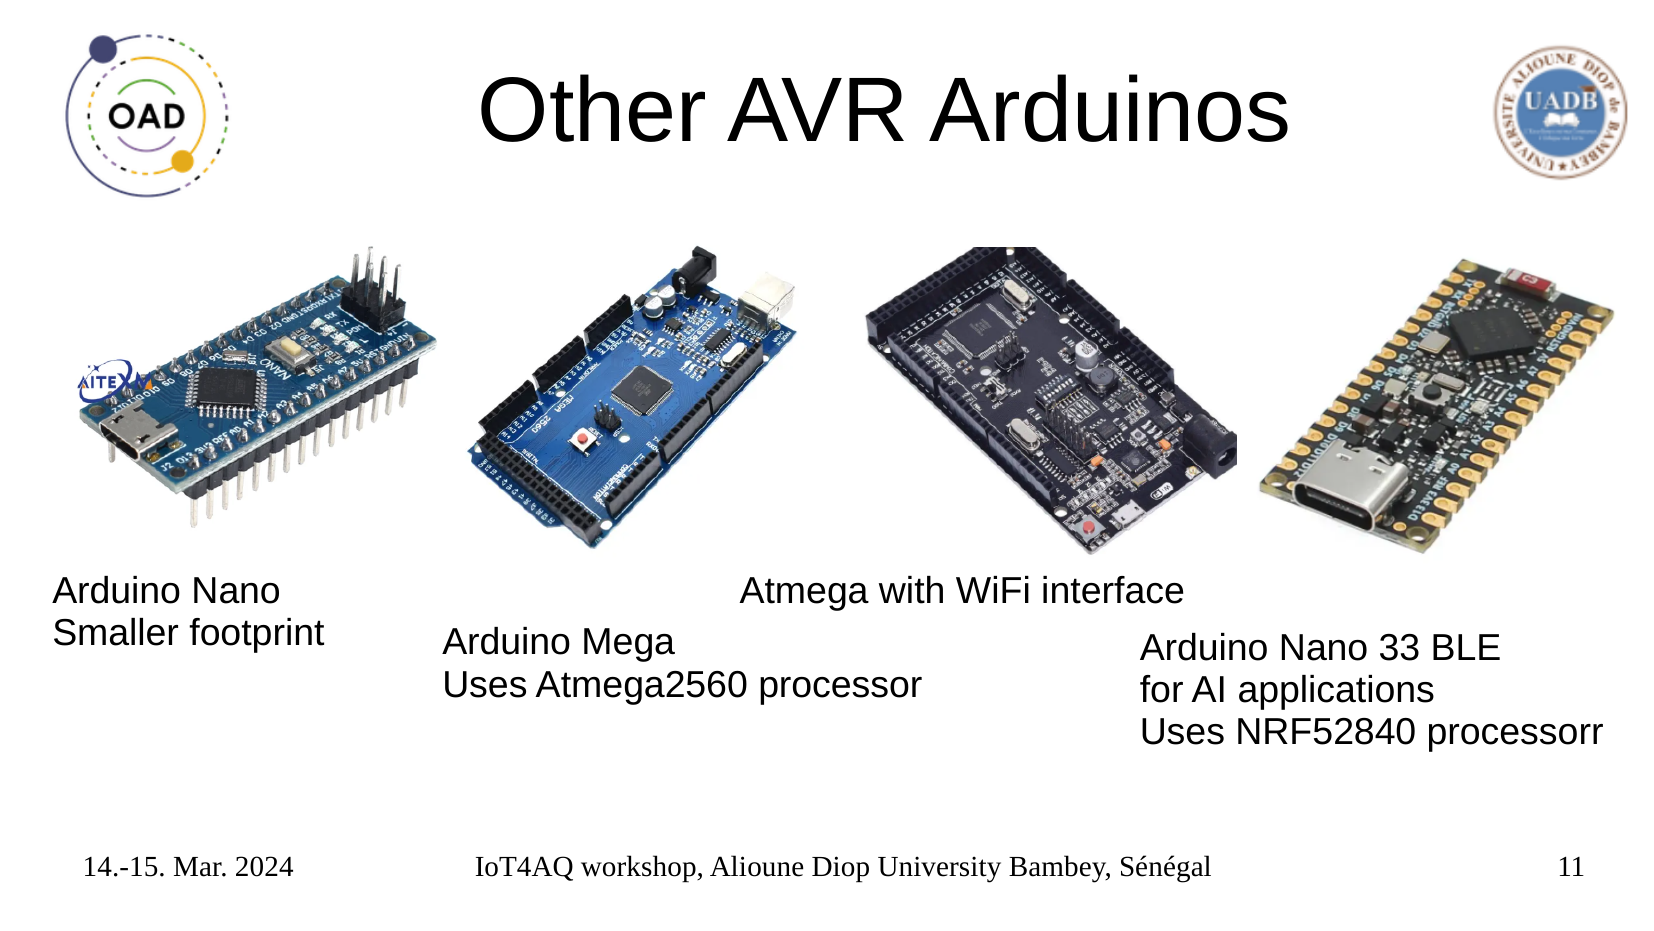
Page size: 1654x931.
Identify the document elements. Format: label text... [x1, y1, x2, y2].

text_box Atmega with WiFi interface [724, 562, 1201, 620]
picture [862, 247, 1638, 592]
picture [1482, 37, 1641, 188]
title Other AVR Arduinos [301, 32, 1469, 188]
text_box Arduino Nano Smaller footprint [37, 562, 413, 676]
picture [58, 183, 817, 563]
text_box Arduino Nano 33 BLE for AI applications Uses NRF52840 processorr [1125, 619, 1619, 761]
text_box Arduino Mega Uses Atmega2560 processor [427, 613, 938, 713]
picture [25, 20, 263, 218]
